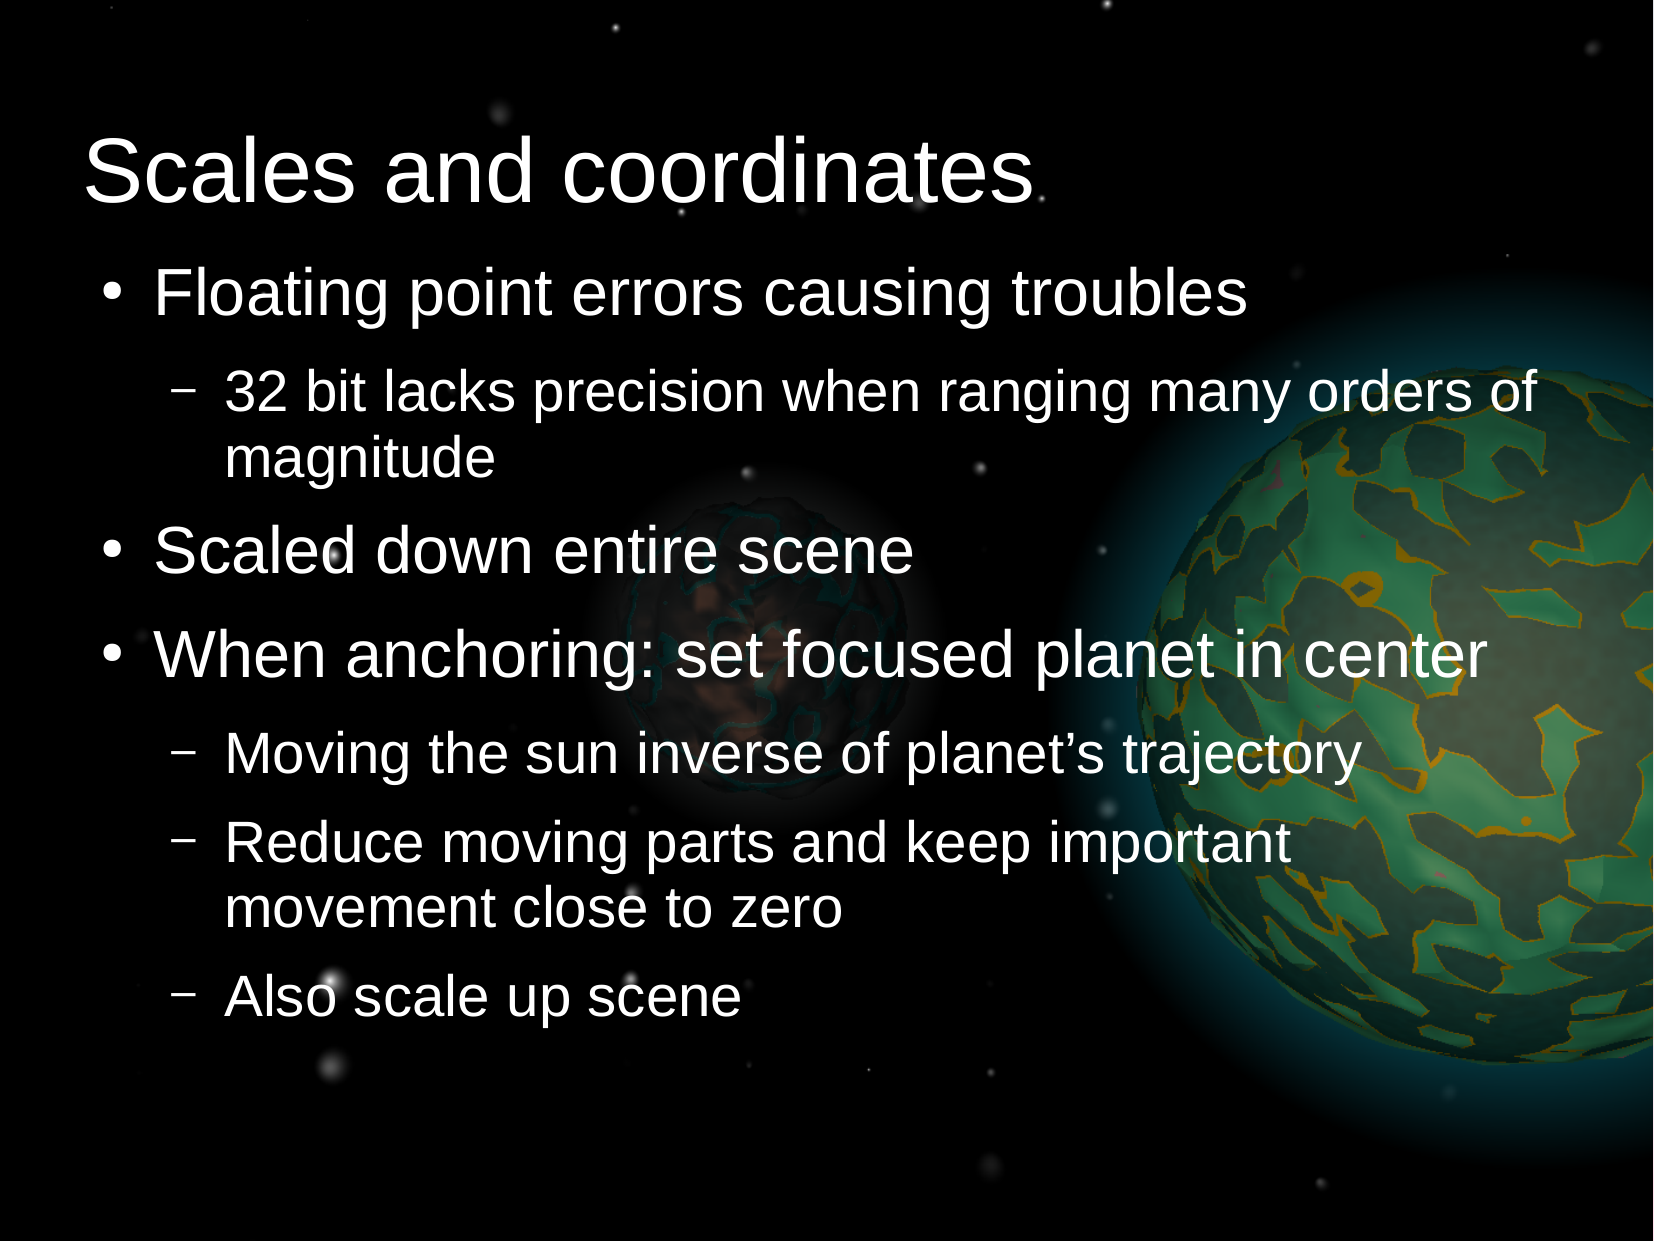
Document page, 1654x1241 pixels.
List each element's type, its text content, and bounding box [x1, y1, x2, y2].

list Floating point errors causing troubles 32 bit lacks precision when ranging many orders of magnitude Scaled down entire scene When anchoring: set focused planet in center Moving the sun inverse of planet’s trajectory Reduce moving parts and keep important movement close to zero Also scale up scene [82, 255, 1571, 1081]
picture [0, 0, 1654, 1241]
title Scales and coordinates [82, 67, 1571, 255]
